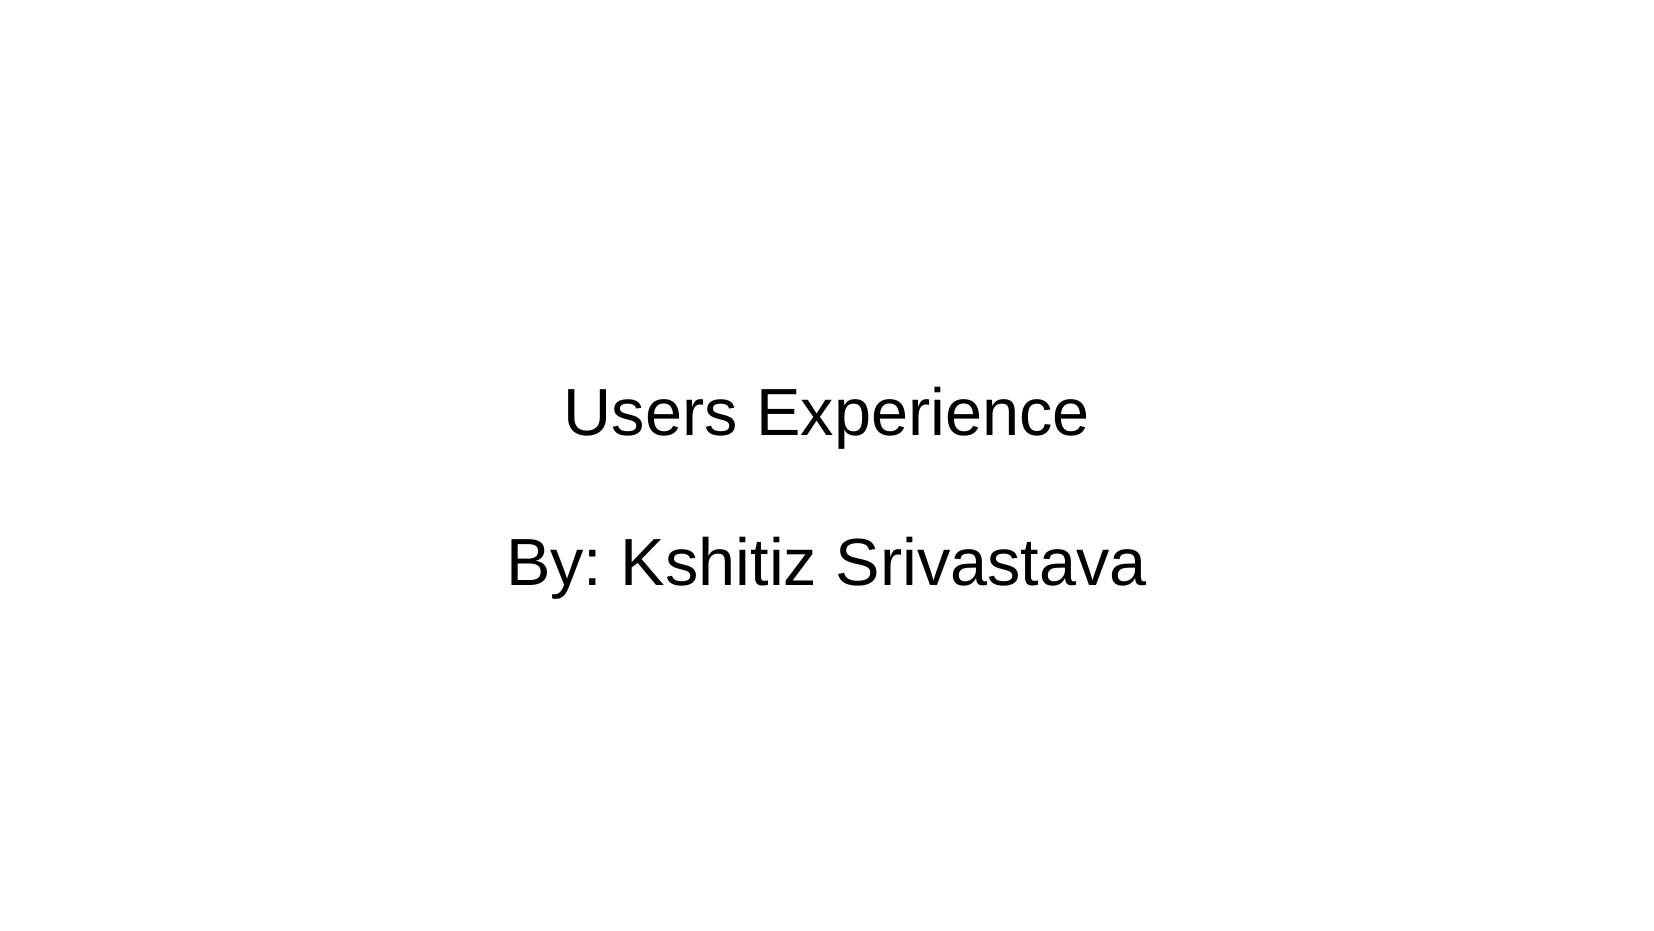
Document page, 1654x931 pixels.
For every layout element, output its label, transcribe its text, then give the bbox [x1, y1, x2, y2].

subtitle Users Experience By: Kshitiz Srivastava [82, 217, 1571, 758]
